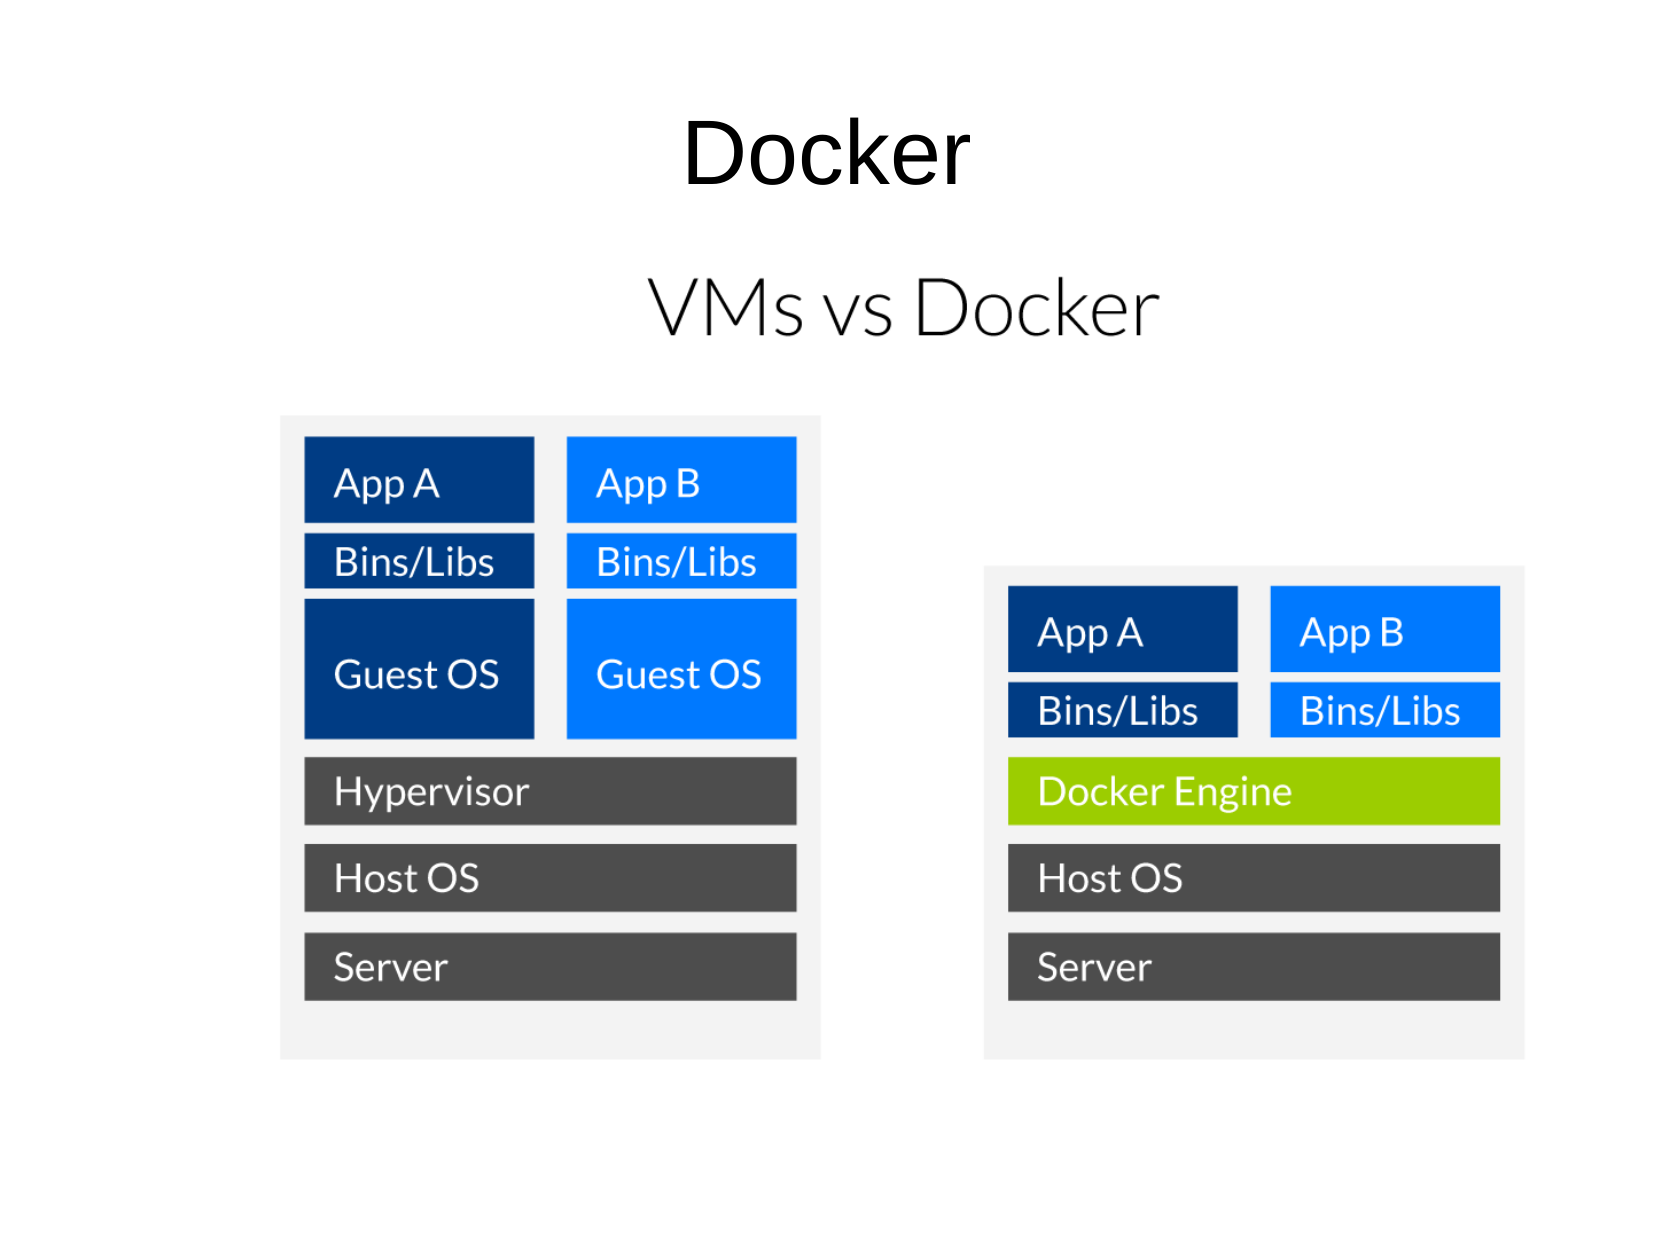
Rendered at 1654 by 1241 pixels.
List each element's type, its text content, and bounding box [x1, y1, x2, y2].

picture [233, 215, 1576, 1096]
title Docker [82, 49, 1571, 257]
